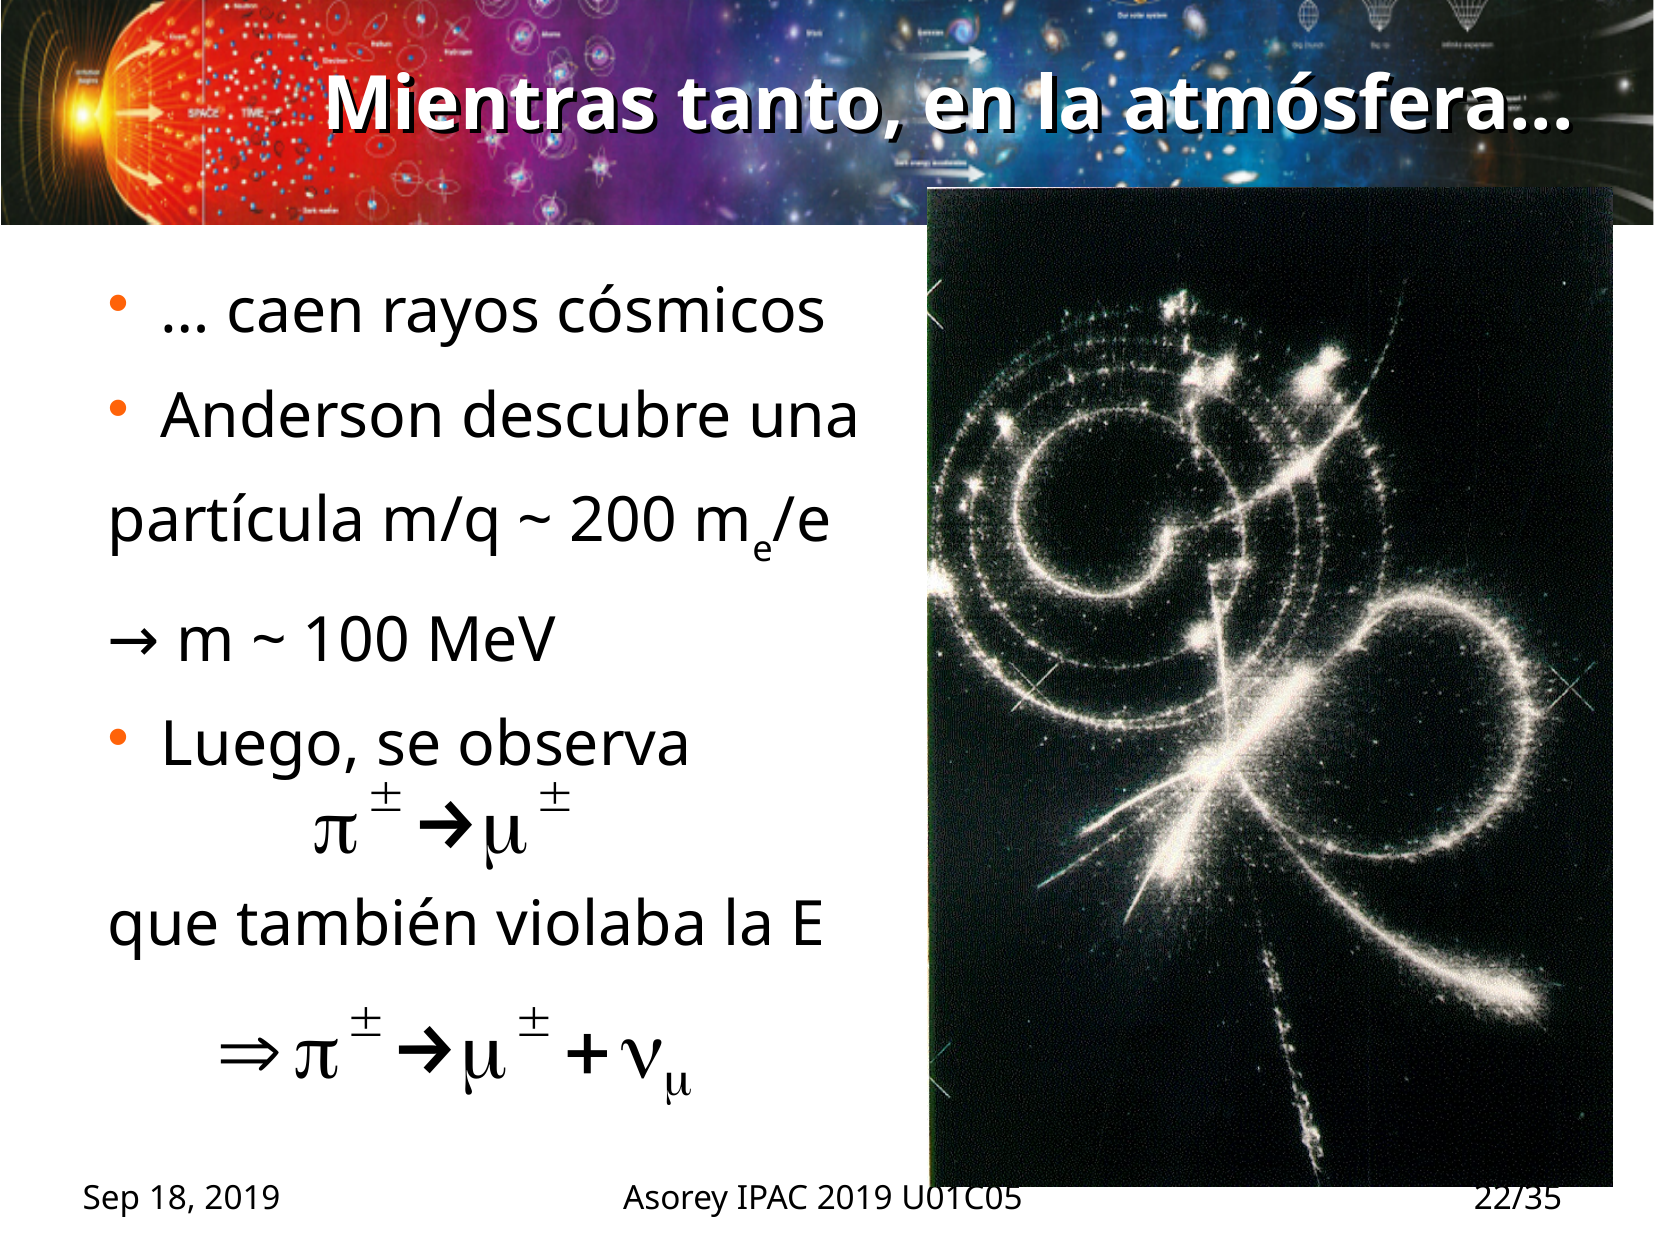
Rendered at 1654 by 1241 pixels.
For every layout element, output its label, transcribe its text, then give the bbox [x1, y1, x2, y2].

title Mientras tanto, en la atmósfera... [86, 49, 1575, 151]
chart [210, 1005, 700, 1108]
chart [305, 780, 586, 874]
picture [1, 0, 1654, 1187]
list … caen rayos cósmicos Anderson descubre una partícula m/q ~ 200 me/e → m ~ 100 MeV Luego, se observa que también violaba la E [90, 270, 870, 1089]
